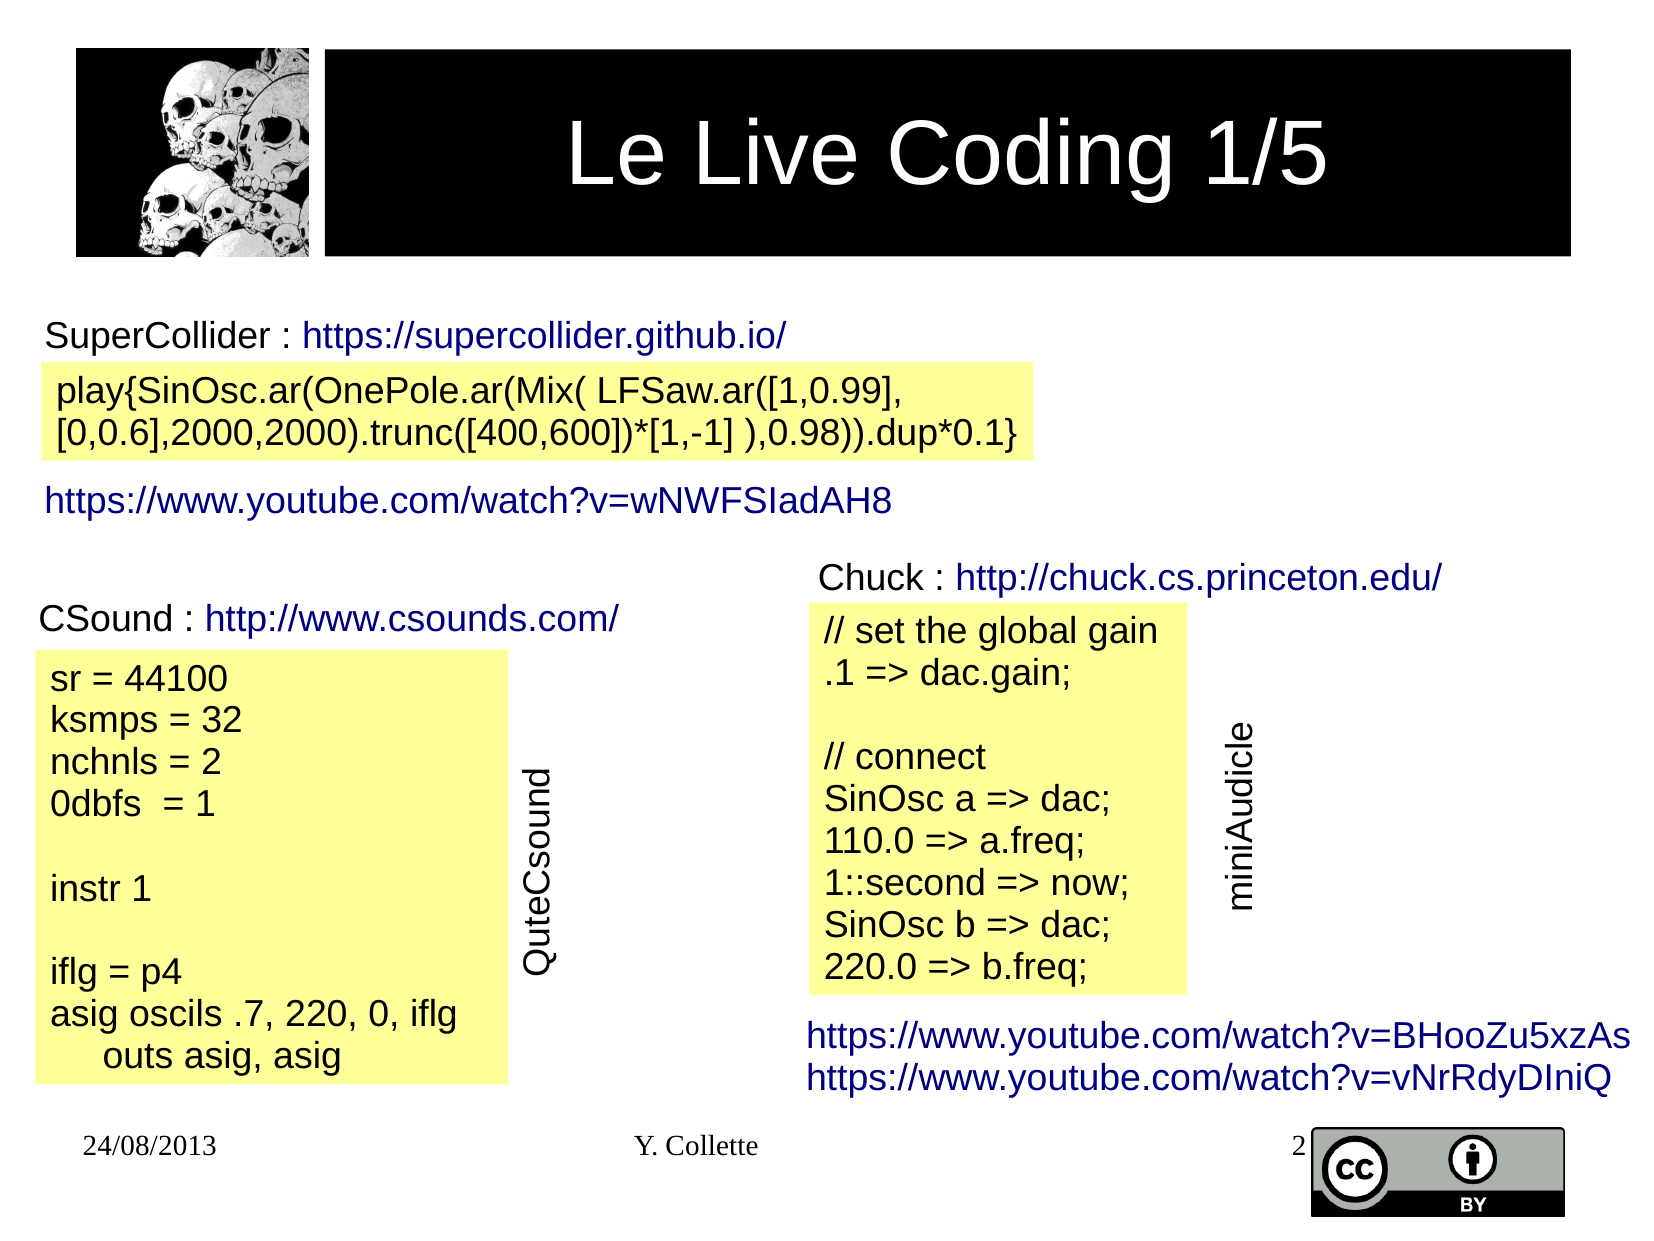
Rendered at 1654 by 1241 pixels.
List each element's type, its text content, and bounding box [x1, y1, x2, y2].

text_box play{SinOsc.ar(OnePole.ar(Mix( LFSaw.ar([1,0.99],[0,0.6],2000,2000).trunc([400,600])*[1,-1] ),0.98)).dup*0.1} [41, 361, 1034, 461]
text_box sr = 44100 ksmps = 32 nchnls = 2 0dbfs = 1 instr 1 iflg = p4 asig oscils .7, 220, 0, iflg outs asig, asig [35, 649, 508, 1085]
text_box Chuck : http://chuck.cs.princeton.edu/ [803, 549, 1465, 607]
text_box https://www.youtube.com/watch?v=wNWFSIadAH8 [29, 472, 945, 530]
picture [1311, 1127, 1565, 1217]
text_box miniAudicle [1210, 649, 1268, 928]
text_box CSound : http://www.csounds.com/ [23, 590, 650, 648]
text_box SuperCollider : https://supercollider.github.io/ [29, 307, 804, 364]
picture [76, 48, 309, 257]
title Le Live Coding 1/5 [324, 49, 1571, 257]
text_box // set the global gain .1 => dac.gain; // connect SinOsc a => dac; 110.0 => a.freq; 1::second => now; SinOsc b => dac; 220.0 => b.freq; [809, 607, 1188, 996]
text_box QuteCsound [507, 714, 565, 993]
text_box https://www.youtube.com/watch?v=BHooZu5xzAs https://www.youtube.com/watch?v=vNrRdyDIniQ [791, 1006, 1654, 1106]
